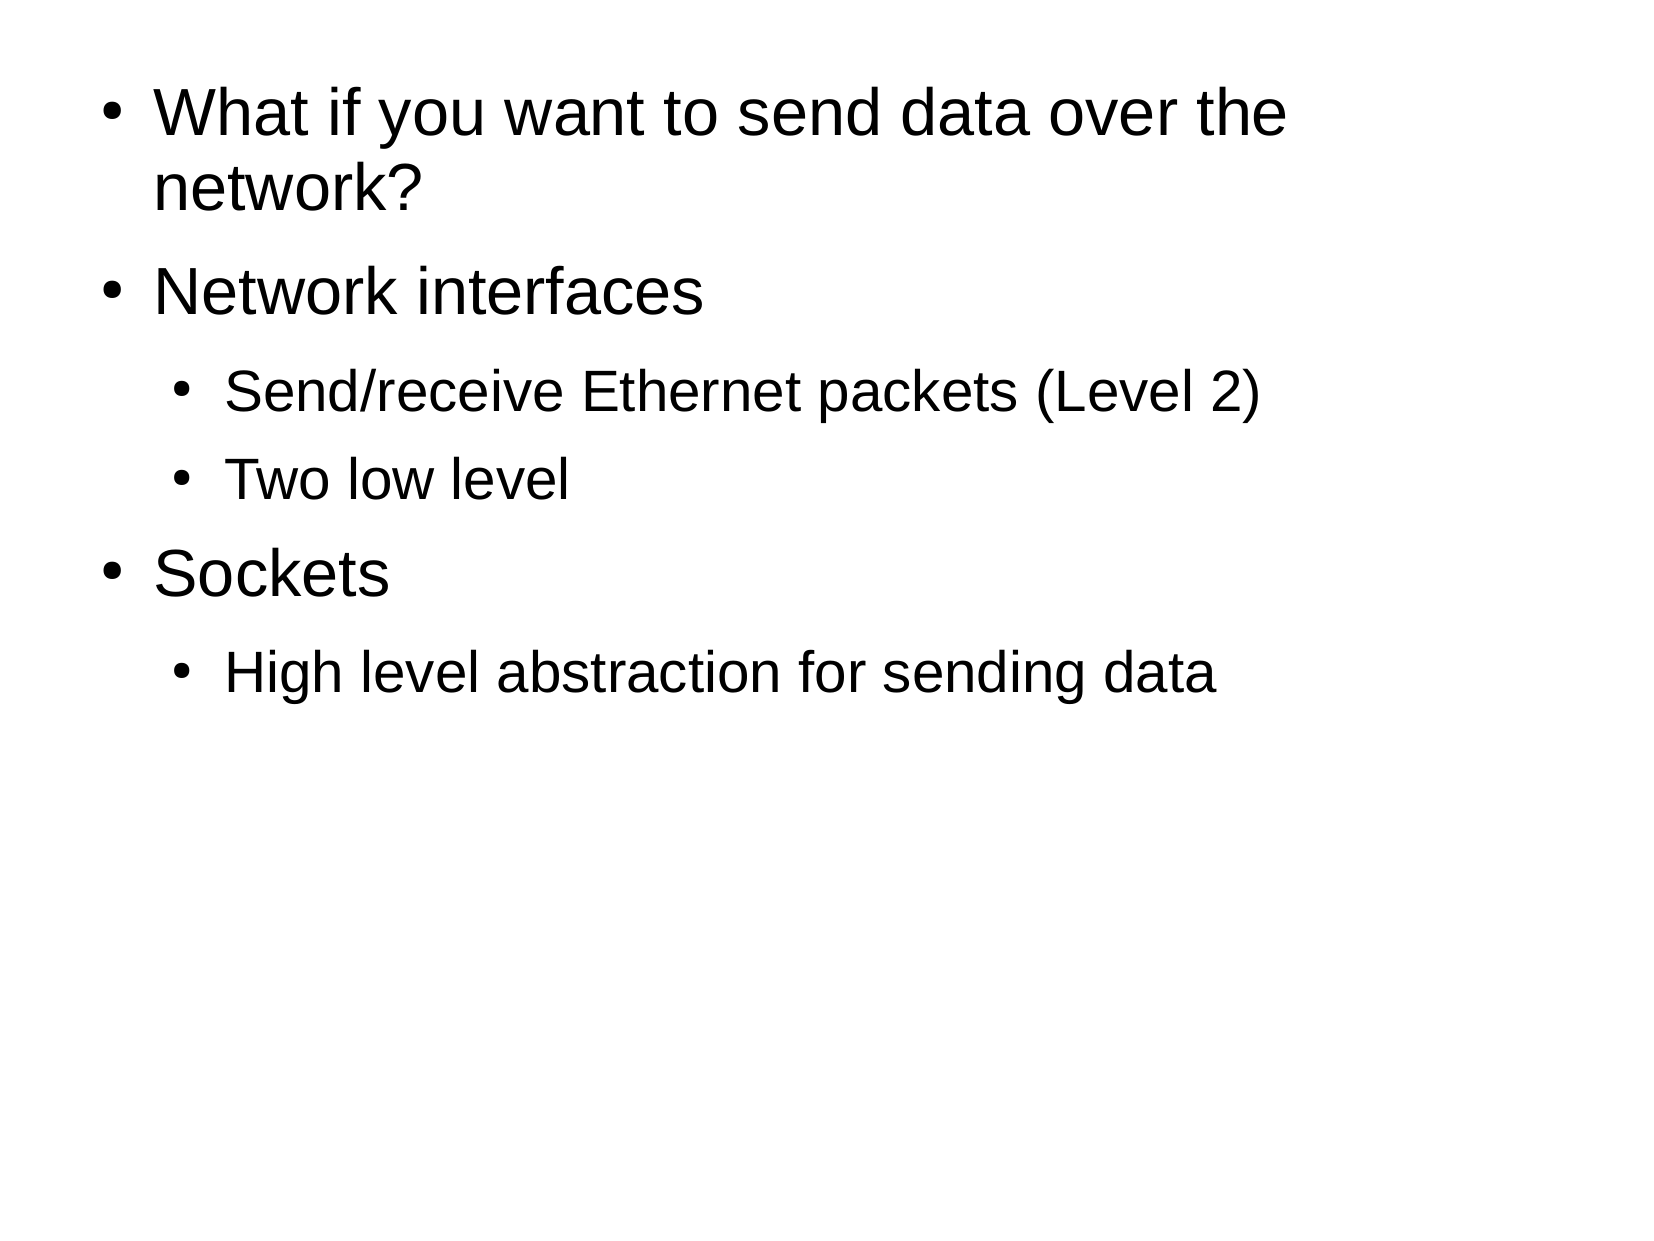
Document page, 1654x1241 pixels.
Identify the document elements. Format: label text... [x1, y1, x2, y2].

list What if you want to send data over the network? Network interfaces Send/receive Ethernet packets (Level 2) Two low level Sockets High level abstraction for sending data [82, 75, 1576, 1126]
